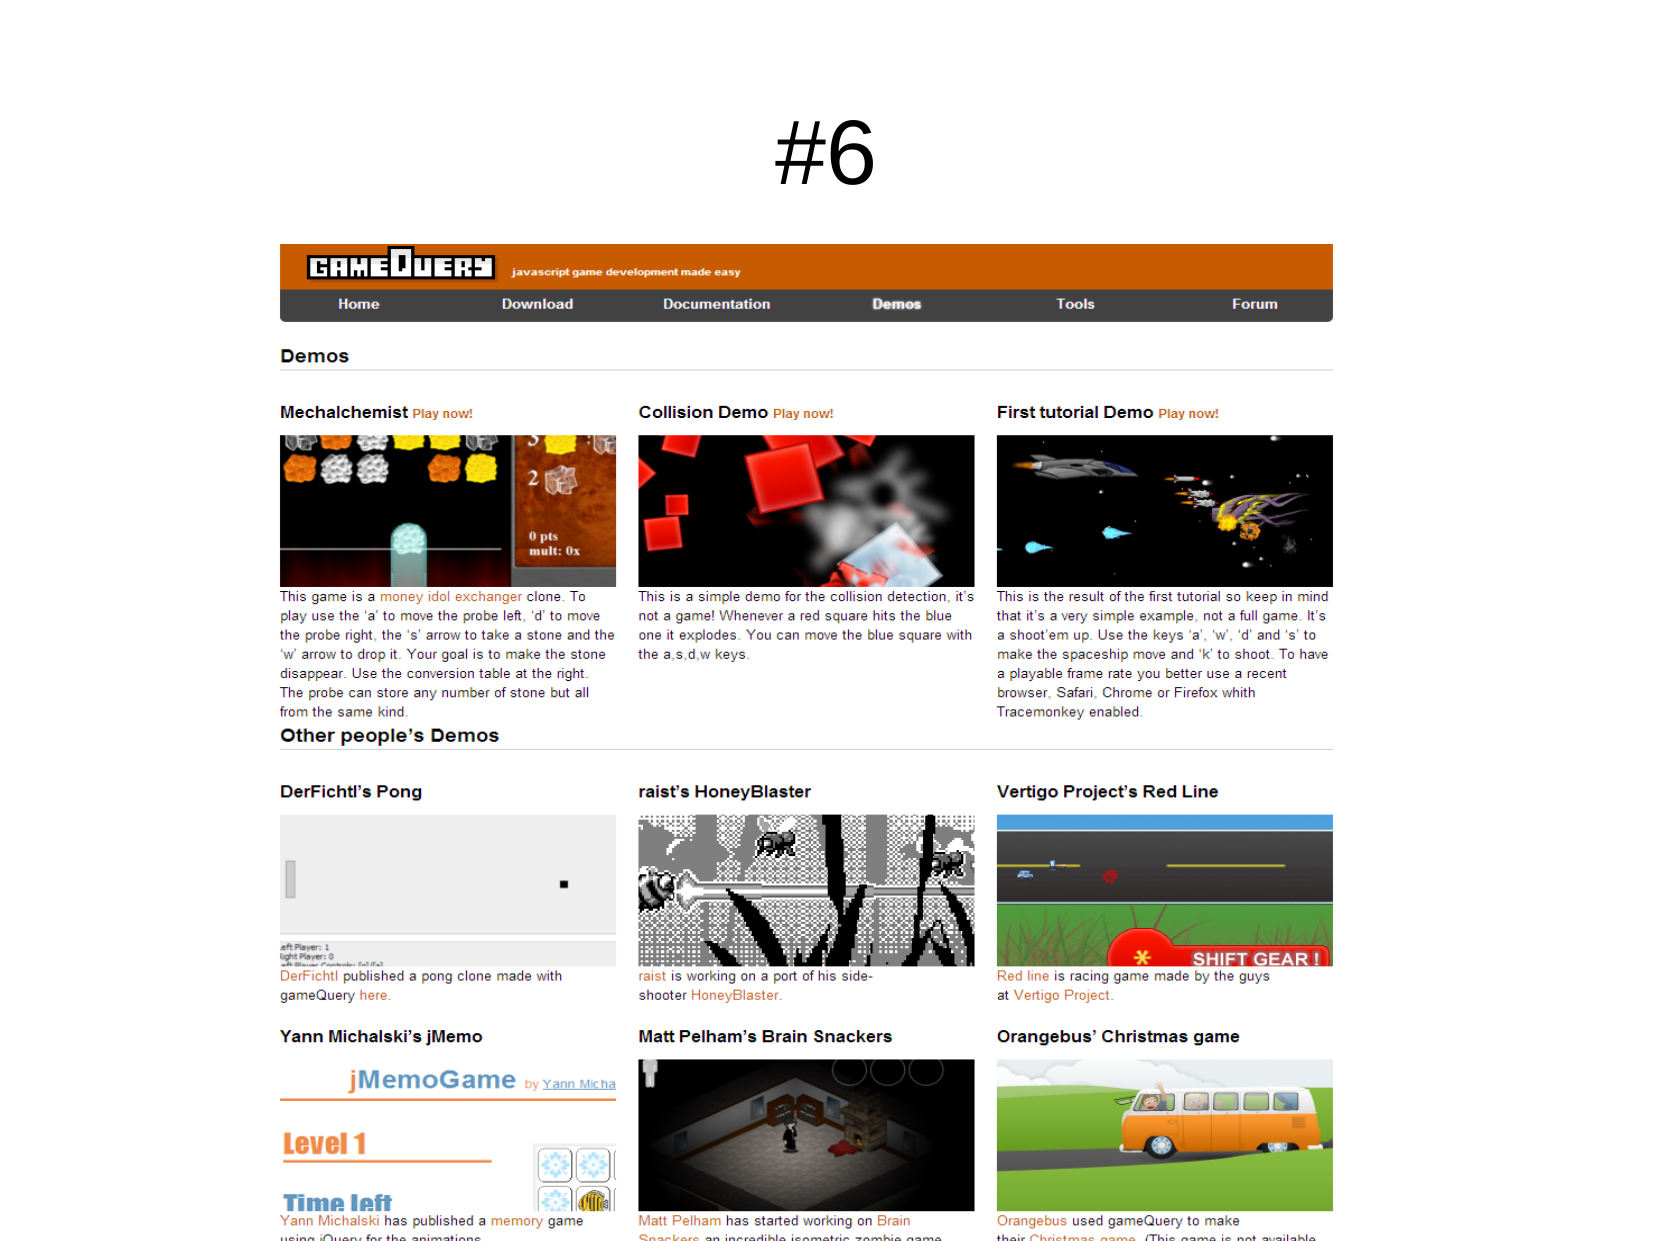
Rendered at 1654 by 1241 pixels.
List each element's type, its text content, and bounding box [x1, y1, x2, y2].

picture [270, 244, 1342, 1241]
title #6 [82, 49, 1571, 257]
